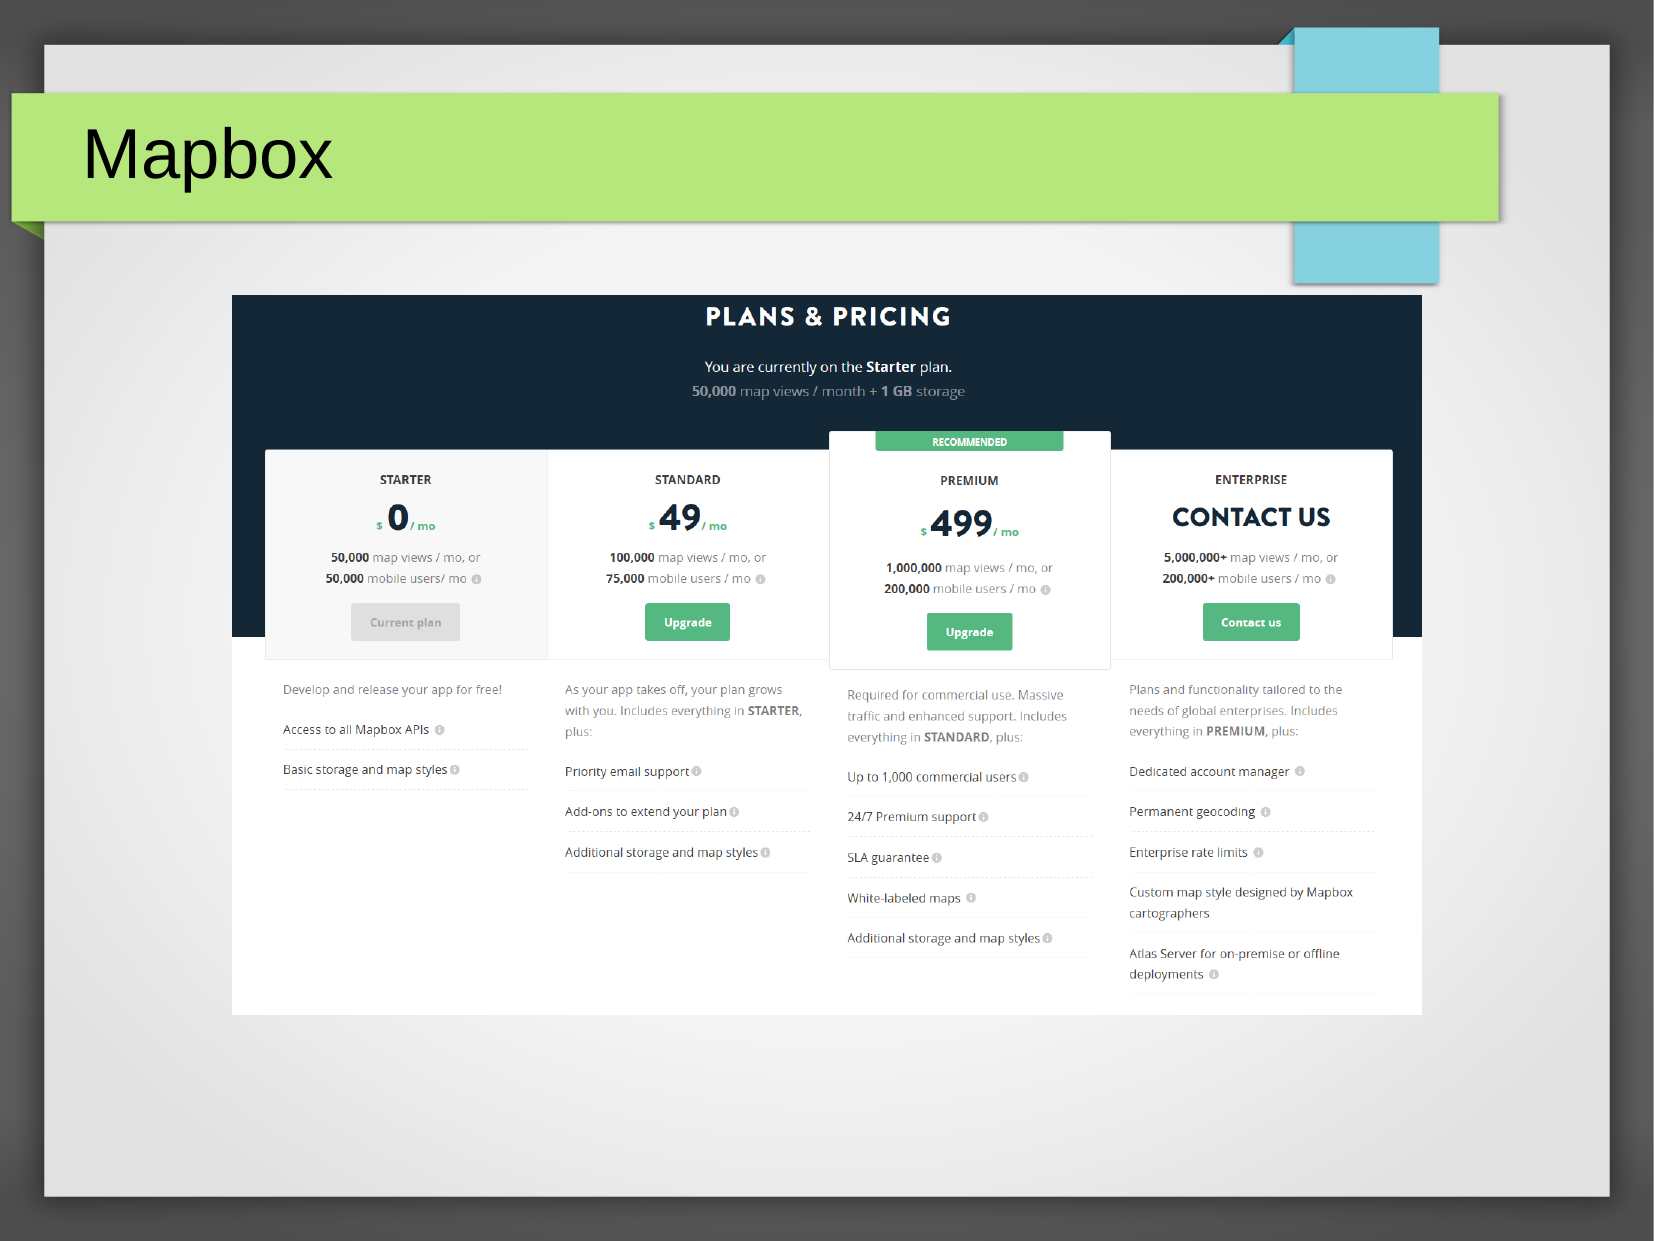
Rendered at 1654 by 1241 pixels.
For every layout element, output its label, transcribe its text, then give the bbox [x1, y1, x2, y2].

picture [0, 0, 1654, 1241]
title Mapbox [82, 94, 1264, 213]
